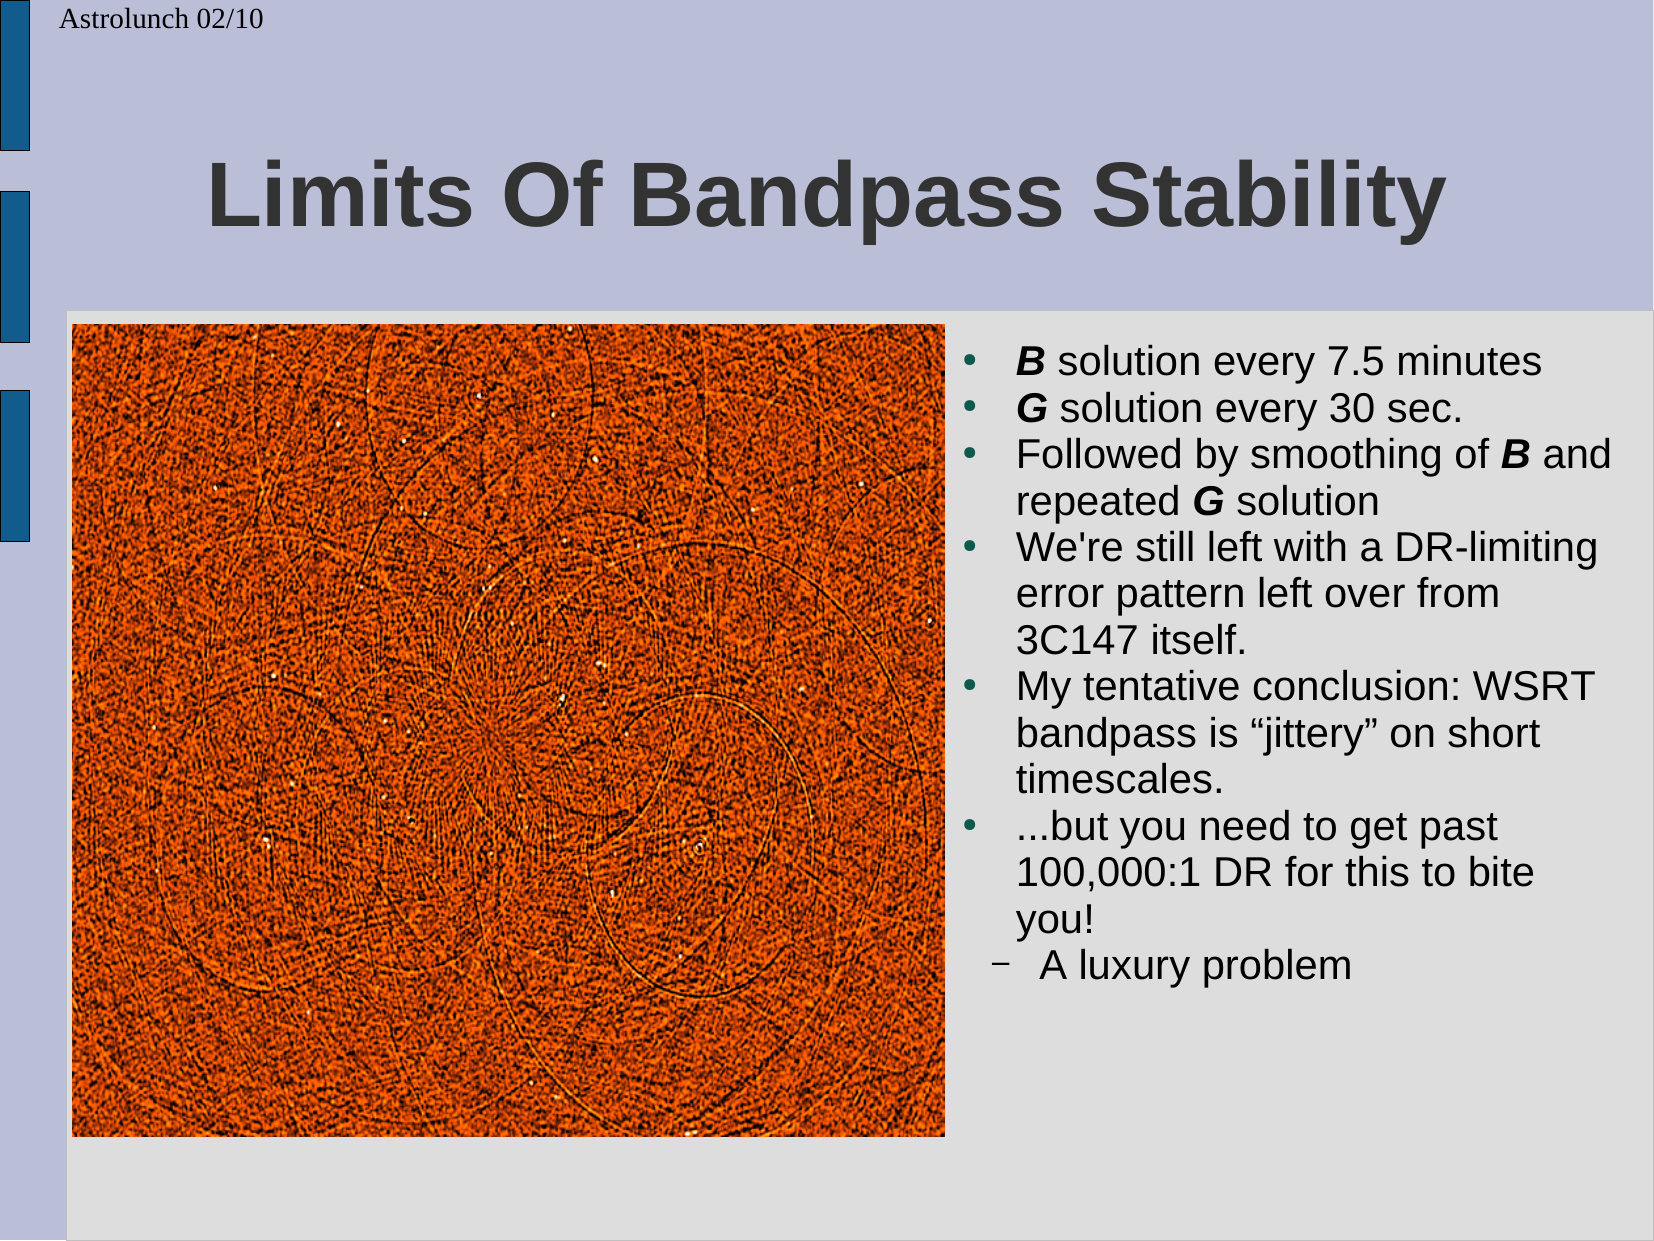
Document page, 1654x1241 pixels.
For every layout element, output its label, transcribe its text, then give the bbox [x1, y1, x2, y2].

title Limits Of Bandpass Stability [121, 98, 1534, 291]
picture [72, 324, 945, 1137]
list B solution every 7.5 minutes G solution every 30 sec. Followed by smoothing of B and repeated G solution We're still left with a DR-limiting error pattern left over from 3C147 itself. My tentative conclusion: WSRT bandpass is “jittery” on short timescales. ...but you need to get past 100,000:1 DR for this to bite you! A luxury problem [944, 337, 1625, 1182]
